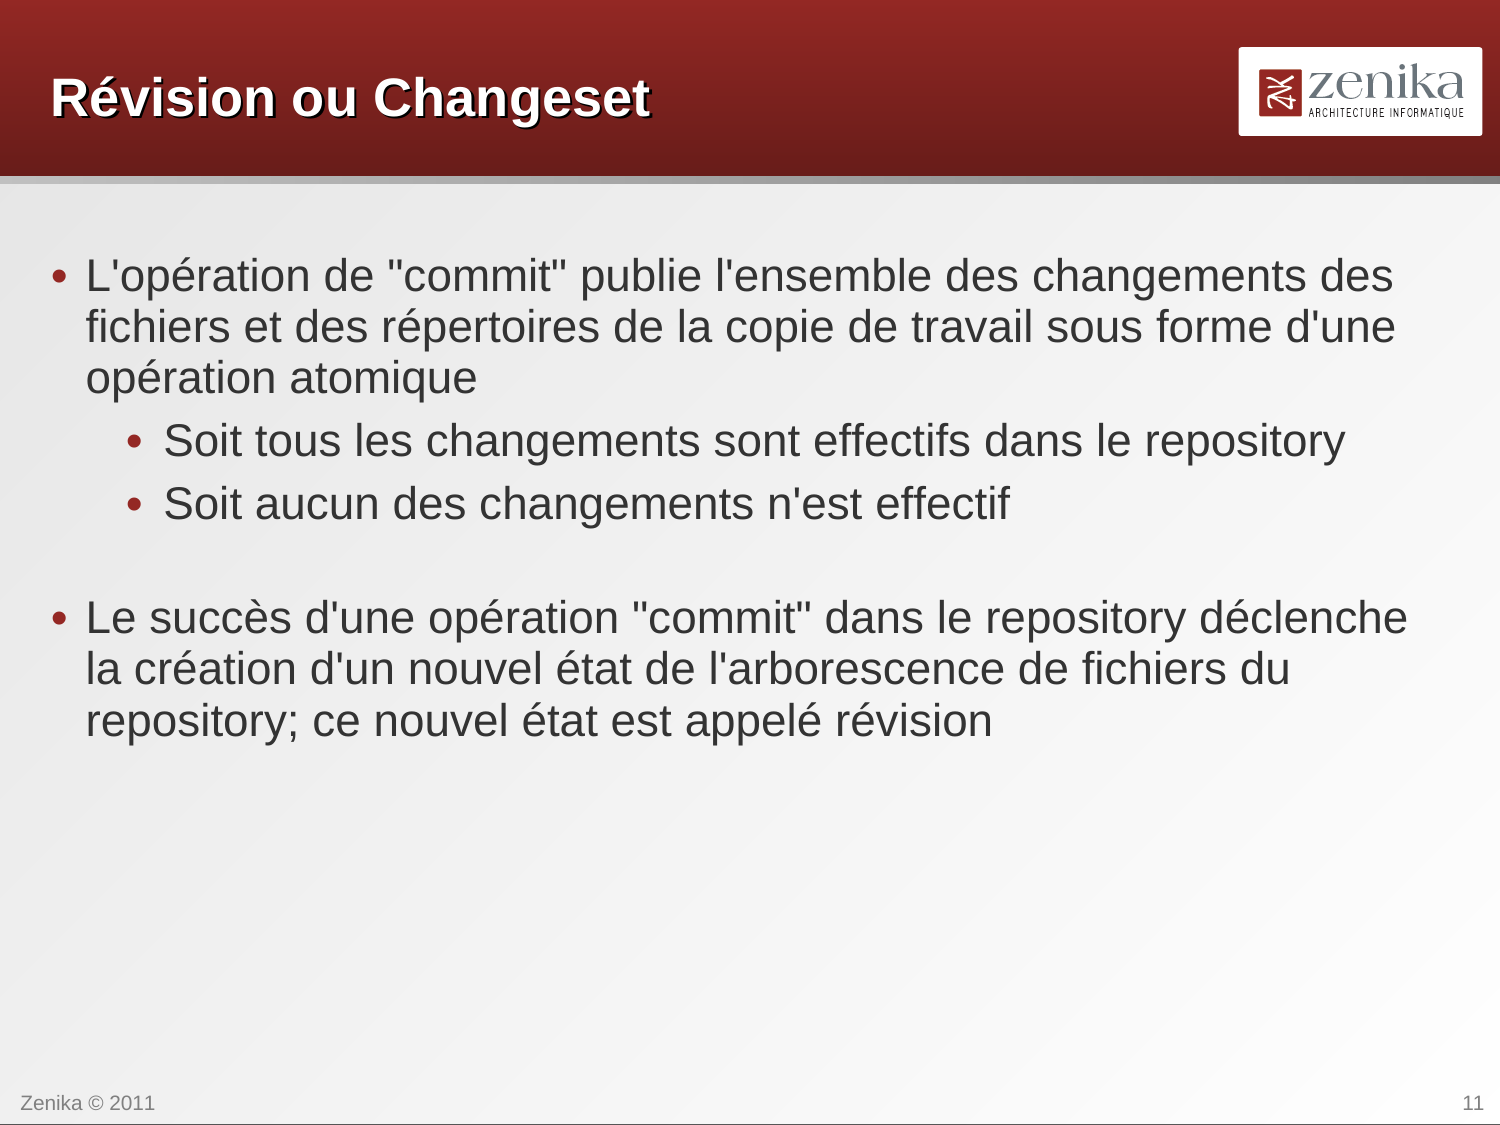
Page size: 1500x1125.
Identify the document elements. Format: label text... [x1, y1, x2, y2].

list L'opération de "commit" publie l'ensemble des changements des fichiers et des répertoires de la copie de travail sous forme d'une opération atomique Soit tous les changements sont effectifs dans le repository Soit aucun des changements n'est effectif Le succès d'une opération "commit" dans le repository déclenche la création d'un nouvel état de l'arborescence de fichiers du repository; ce nouvel état est appelé révision [50, 249, 1435, 1079]
title Révision ou Changeset [50, 15, 1206, 180]
picture [1257, 58, 1464, 125]
